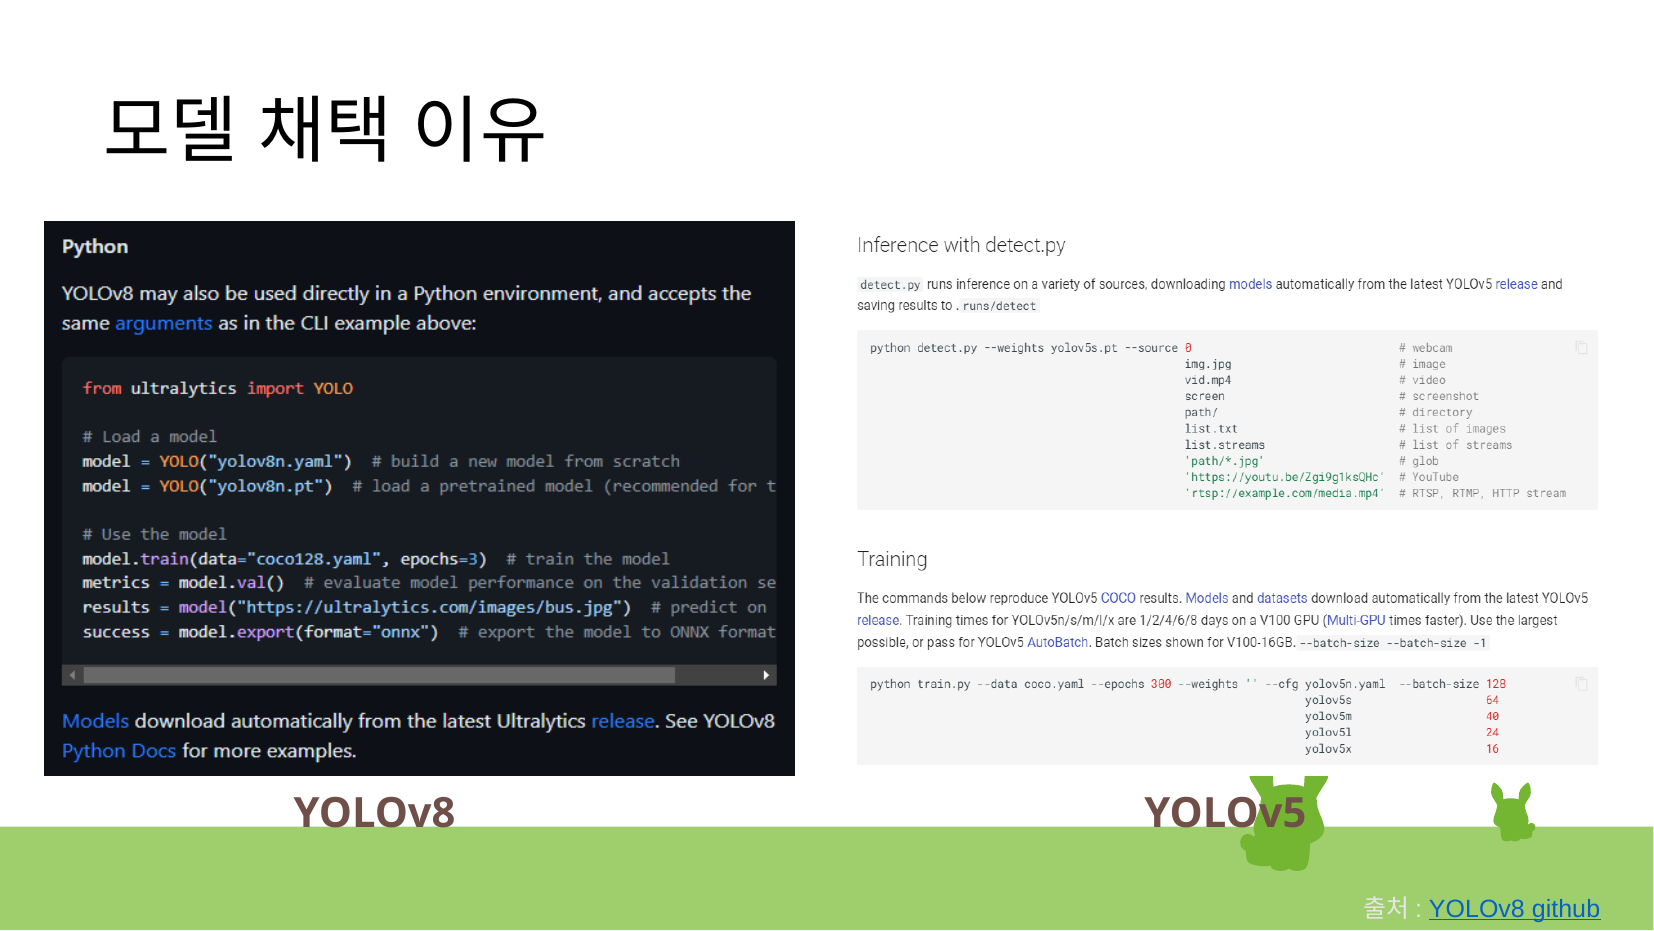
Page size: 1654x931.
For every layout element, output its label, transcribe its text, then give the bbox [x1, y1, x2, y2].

text_box YOLOv5 [1075, 778, 1376, 844]
picture [850, 221, 1601, 777]
text_box YOLOv8 [224, 778, 525, 844]
picture [44, 221, 795, 777]
text_box 모델 채택 이유 [88, 42, 661, 187]
text_box 출처: YOLOv8 github [1348, 885, 1631, 930]
